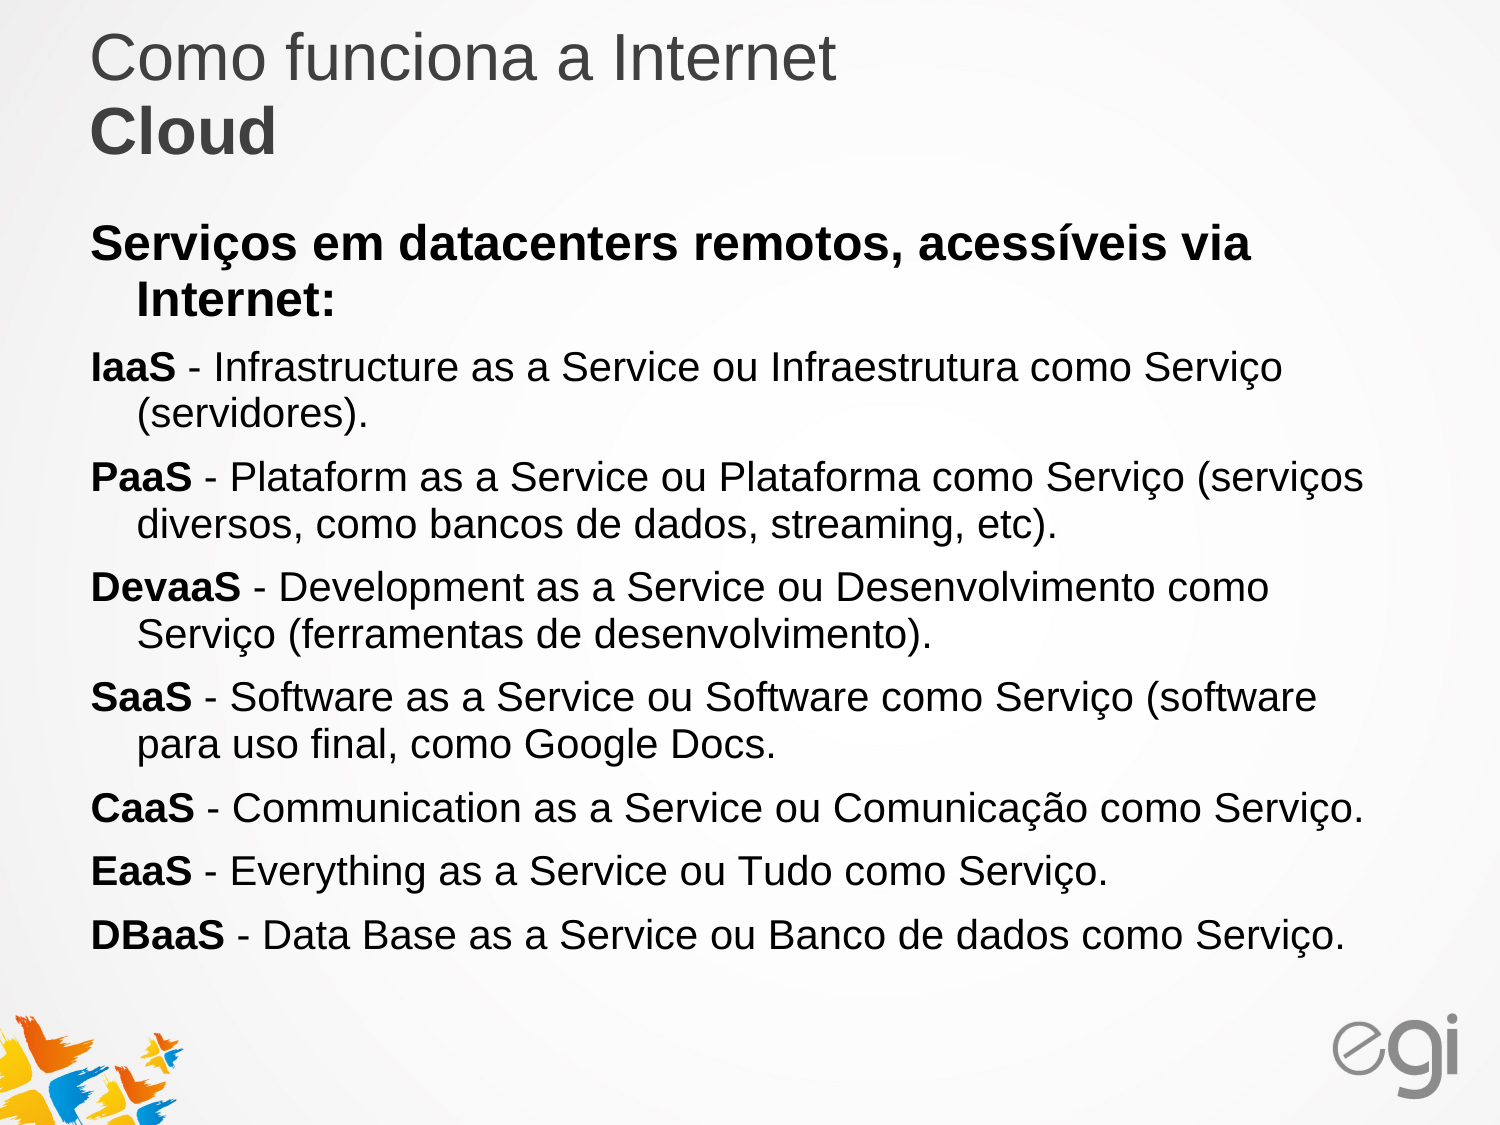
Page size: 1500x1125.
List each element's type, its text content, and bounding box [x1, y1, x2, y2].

picture [0, 0, 1500, 1125]
text_box Como funciona a Internet Cloud [75, 0, 1426, 178]
text_box Serviços em datacenters remotos, acessíveis via Internet: IaaS - Infrastructure as a Service ou Infraestrutura como Serviço (servidores). PaaS - Plataform as a Service ou Plataforma como Serviço (serviços diversos, como bancos de dados, streaming, etc). DevaaS - Development as a Service ou Desenvolvimento como Serviço (ferramentas de desenvolvimento). SaaS - Software as a Service ou Software como Serviço (software para uso final, como Google Docs. CaaS - Communication as a Service ou Comunicação como Serviço. EaaS - Everything as a Service ou Tudo como Serviço. DBaaS - Data Base as a Service ou Banco de dados como Serviço. [75, 207, 1426, 988]
